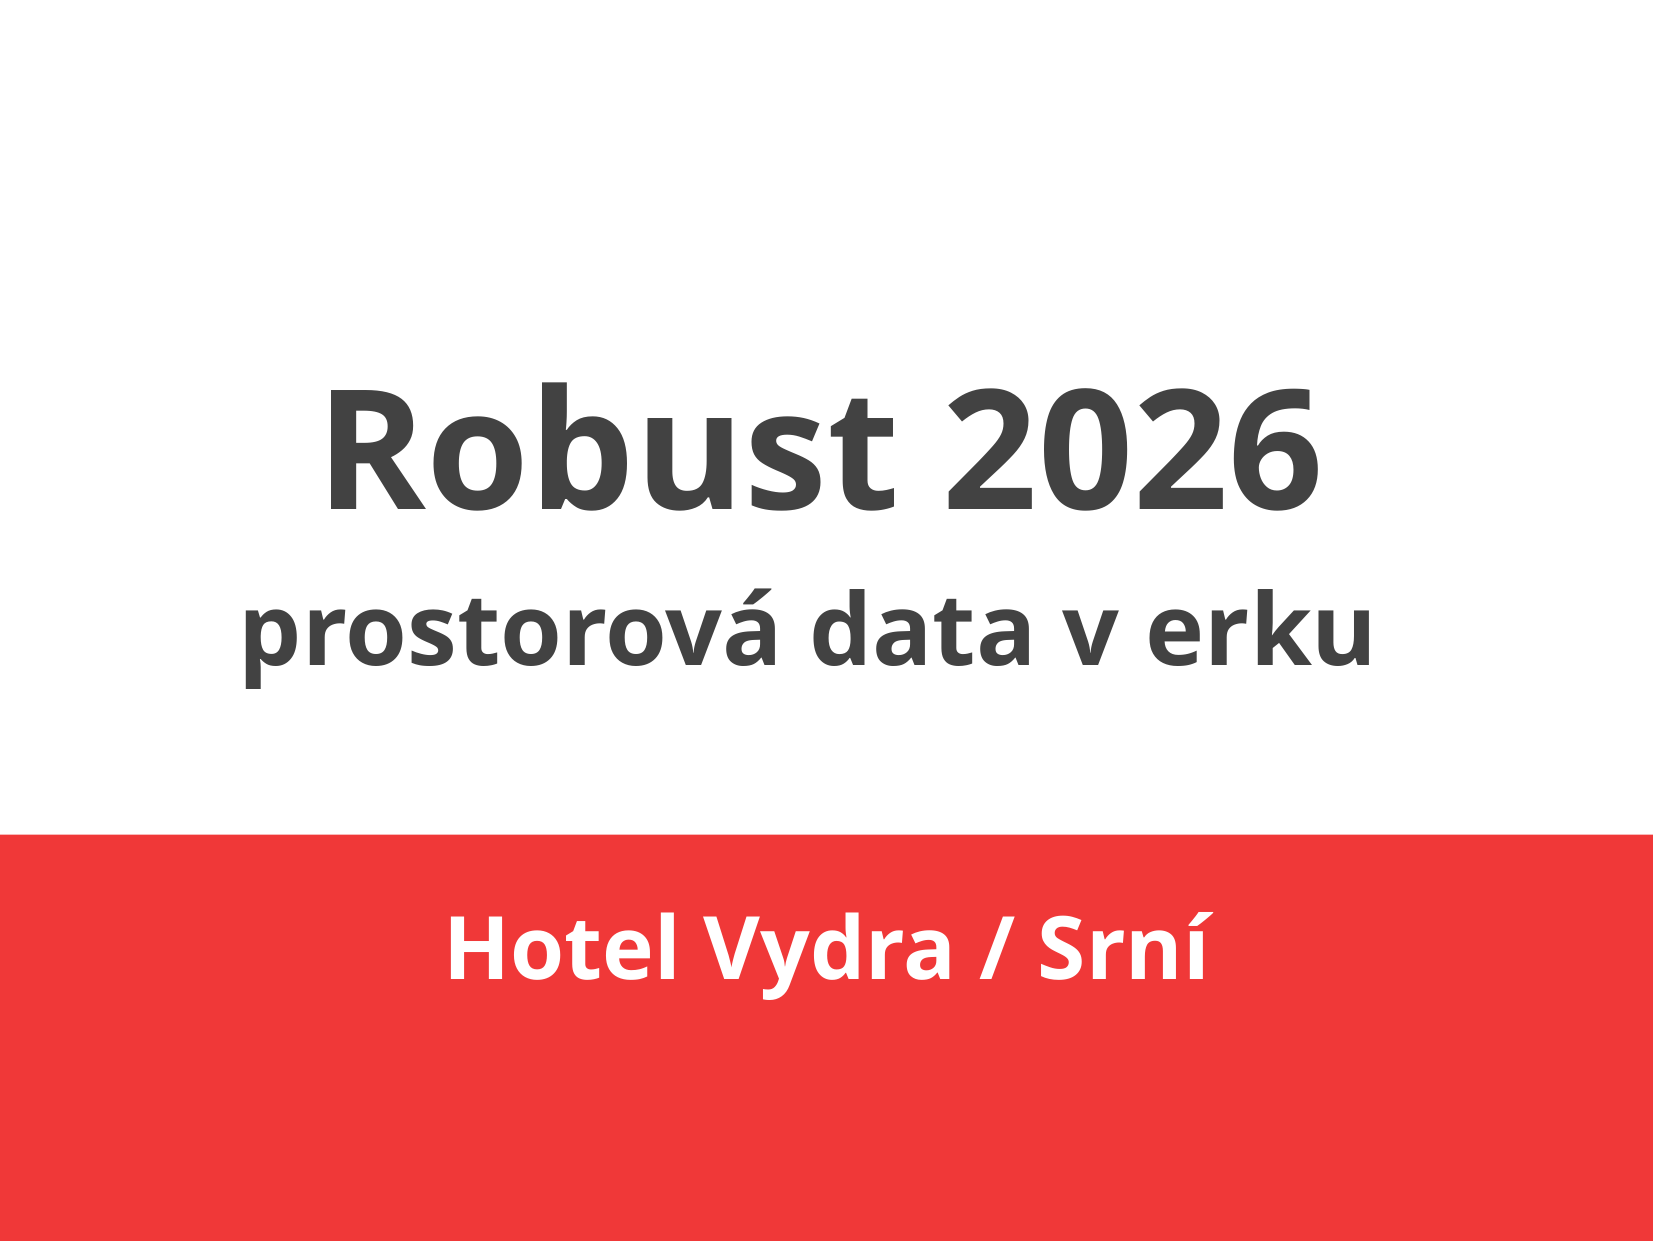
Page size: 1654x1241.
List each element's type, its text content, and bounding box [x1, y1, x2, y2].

subtitle Hotel Vydra / Srní [82, 881, 1571, 1010]
title Robust 2026 prostorová data v erku [0, 248, 1642, 778]
